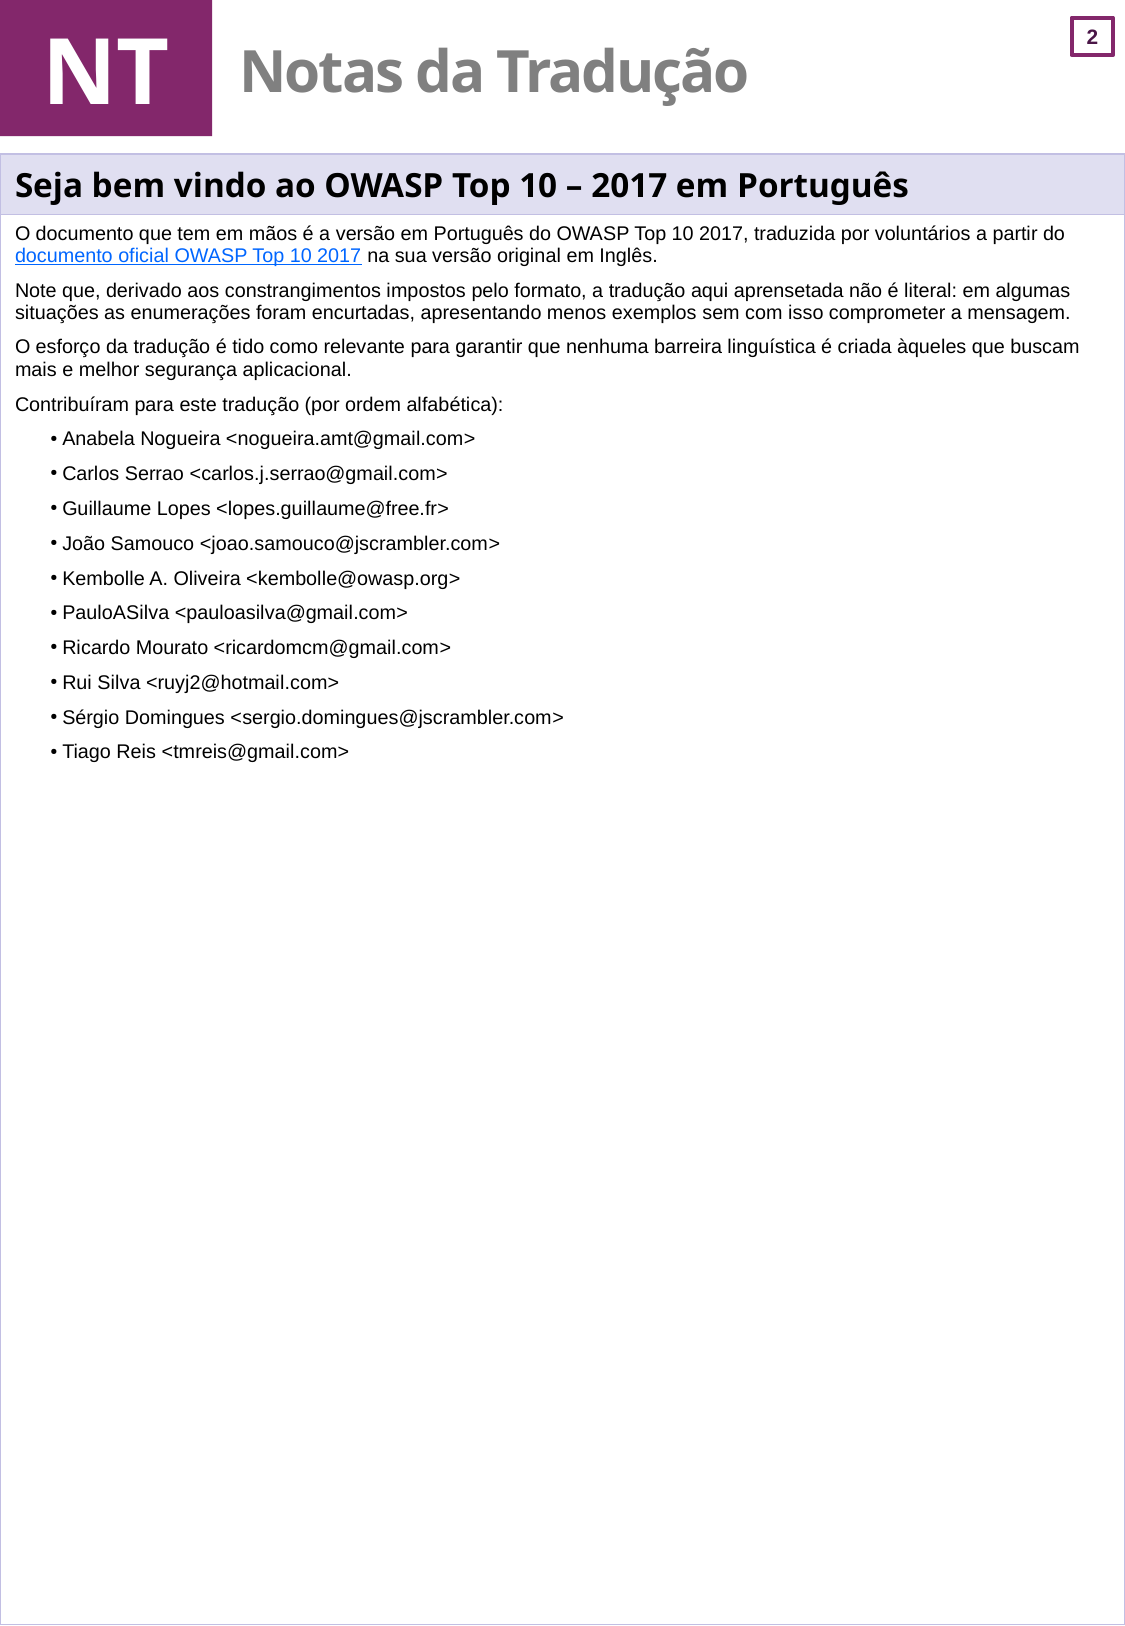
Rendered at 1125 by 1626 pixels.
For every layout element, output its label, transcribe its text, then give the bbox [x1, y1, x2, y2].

table_cell O documento que tem em mãos é a versão em Português do OWASP Top 10 2017, traduzida por voluntários a partir do documento oficial OWASP Top 10 2017 na sua versão original em Inglês. Note que, derivado aos constrangimentos impostos pelo formato, a tradução aqui aprensetada não é literal: em algumas situações as enumerações foram encurtadas, apresentando menos exemplos sem com isso comprometer a mensagem. O esforço da tradução é tido como relevante para garantir que nenhuma barreira linguística é criada àqueles que buscam mais e melhor segurança aplicacional. Contribuíram para este tradução (por ordem alfabética): Anabela Nogueira <nogueira.amt@gmail.com> Carlos Serrao <carlos.j.serrao@gmail.com> Guillaume Lopes <lopes.guillaume@free.fr> João Samouco <joao.samouco@jscrambler.com> Kembolle A. Oliveira <kembolle@owasp.org> PauloASilva <pauloasilva@gmail.com> Ricardo Mourato <ricardomcm@gmail.com> Rui Silva <ruyj2@hotmail.com> Sérgio Domingues <sergio.domingues@jscrambler.com> Tiago Reis <tmreis@gmail.com> [1, 215, 1124, 1624]
table_header Seja bem vindo ao OWASP Top 10 – 2017 em Português [1, 155, 1124, 214]
text_box NT [0, 0, 213, 137]
text_box Notas da Tradução [224, 12, 1125, 134]
